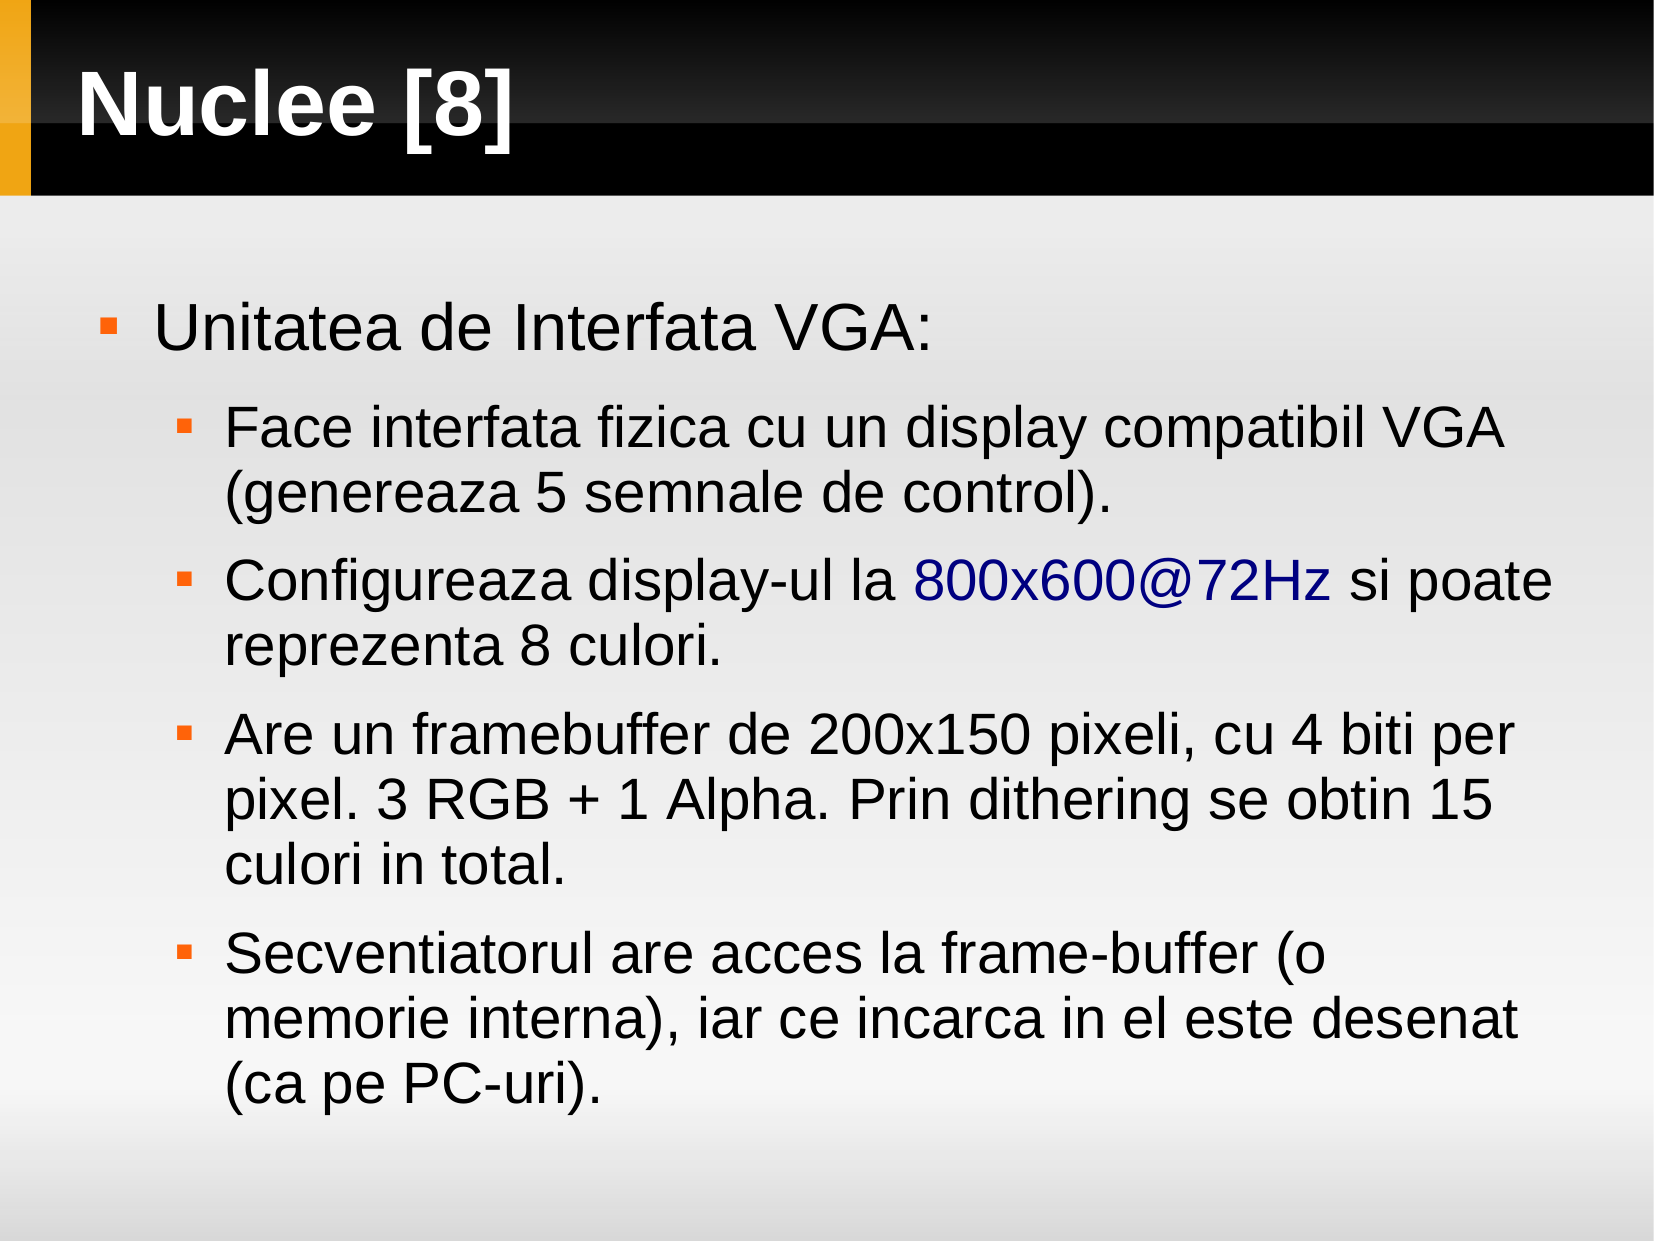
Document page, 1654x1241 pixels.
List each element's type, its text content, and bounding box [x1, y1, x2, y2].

list Unitatea de Interfata VGA: Face interfata fizica cu un display compatibil VGA (genereaza 5 semnale de control). Configureaza display-ul la 800x600@72Hz si poate reprezenta 8 culori. Are un framebuffer de 200x150 pixeli, cu 4 biti per pixel. 3 RGB + 1 Alpha. Prin dithering se obtin 15 culori in total. Secventiatorul are acces la frame-buffer (o memorie interna), iar ce incarca in el este desenat (ca pe PC-uri). [82, 290, 1571, 1116]
picture [0, 0, 1654, 1241]
title Nuclee [8] [76, 7, 1565, 200]
